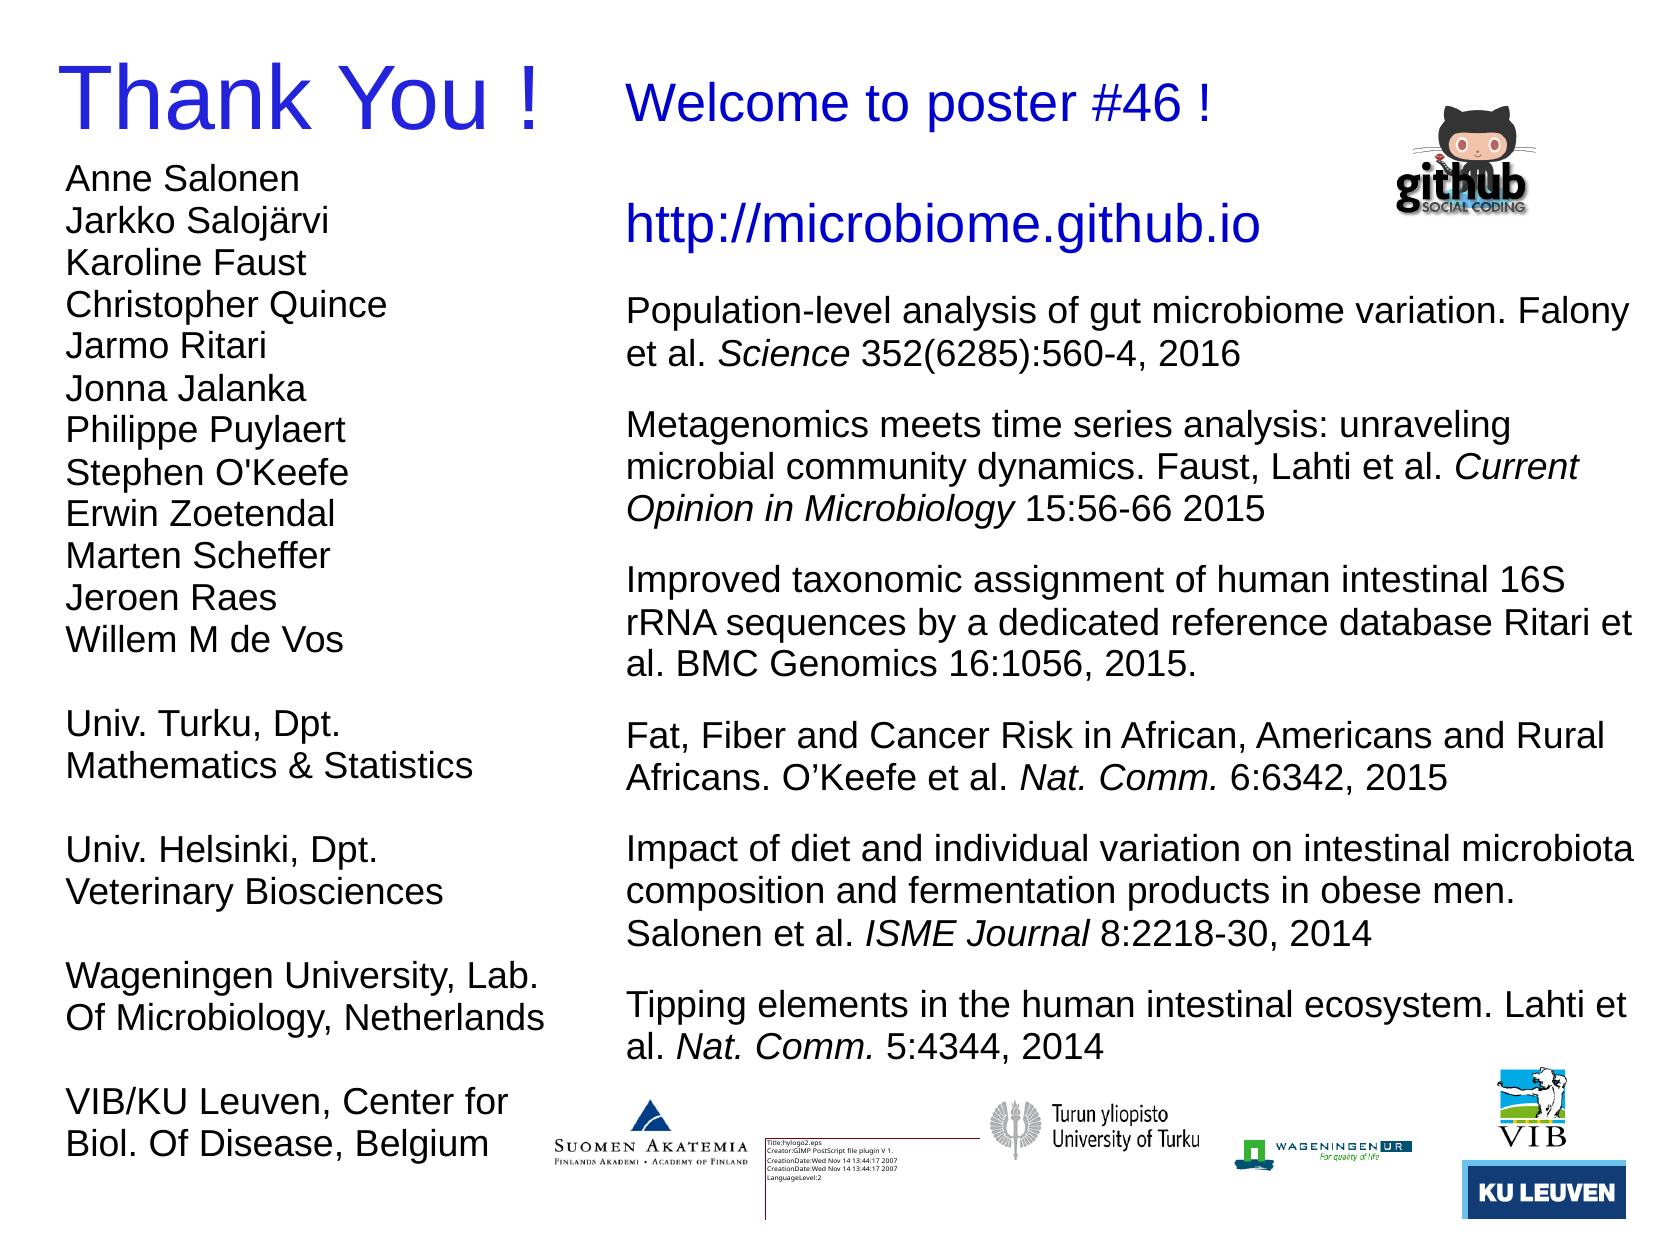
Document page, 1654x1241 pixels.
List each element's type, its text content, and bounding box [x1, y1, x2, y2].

text_box Anne Salonen Jarkko Salojärvi Karoline Faust Christopher Quince Jarmo Ritari Jonna Jalanka Philippe Puylaert Stephen O'Keefe Erwin Zoetendal Marten Scheffer Jeroen Raes Willem M de Vos Univ. Turku, Dpt. Mathematics & Statistics Univ. Helsinki, Dpt. Veterinary Biosciences Wageningen University, Lab. Of Microbiology, Netherlands VIB/KU Leuven, Center for Biol. Of Disease, Belgium [50, 149, 567, 1173]
picture [1497, 1067, 1567, 1147]
list Population-level analysis of gut microbiome variation. Falony et al. Science 352(6285):560-4, 2016 Metagenomics meets time series analysis: unraveling microbial community dynamics. Faust, Lahti et al. Current Opinion in Microbiology 15:56-66 2015 Improved taxonomic assignment of human intestinal 16S rRNA sequences by a dedicated reference database Ritari et al. BMC Genomics 16:1056, 2015. Fat, Fiber and Cancer Risk in African, Americans and Rural Africans. O’Keefe et al. Nat. Comm. 6:6342, 2015 Impact of diet and individual variation on intestinal microbiota composition and fermentation products in obese men. Salonen et al. ISME Journal 8:2218-30, 2014 Tipping elements in the human intestinal ecosystem. Lahti et al. Nat. Comm. 5:4344, 2014 [554, 289, 1651, 1090]
picture [1392, 87, 1536, 219]
text_box Welcome to poster #46 ! http://microbiome.github.io [625, 72, 1338, 255]
title Thank You ! [43, 46, 557, 150]
picture [1224, 1131, 1421, 1177]
picture [990, 1100, 1199, 1160]
picture [1462, 1160, 1626, 1219]
picture [764, 1137, 980, 1220]
picture [567, 1092, 763, 1172]
